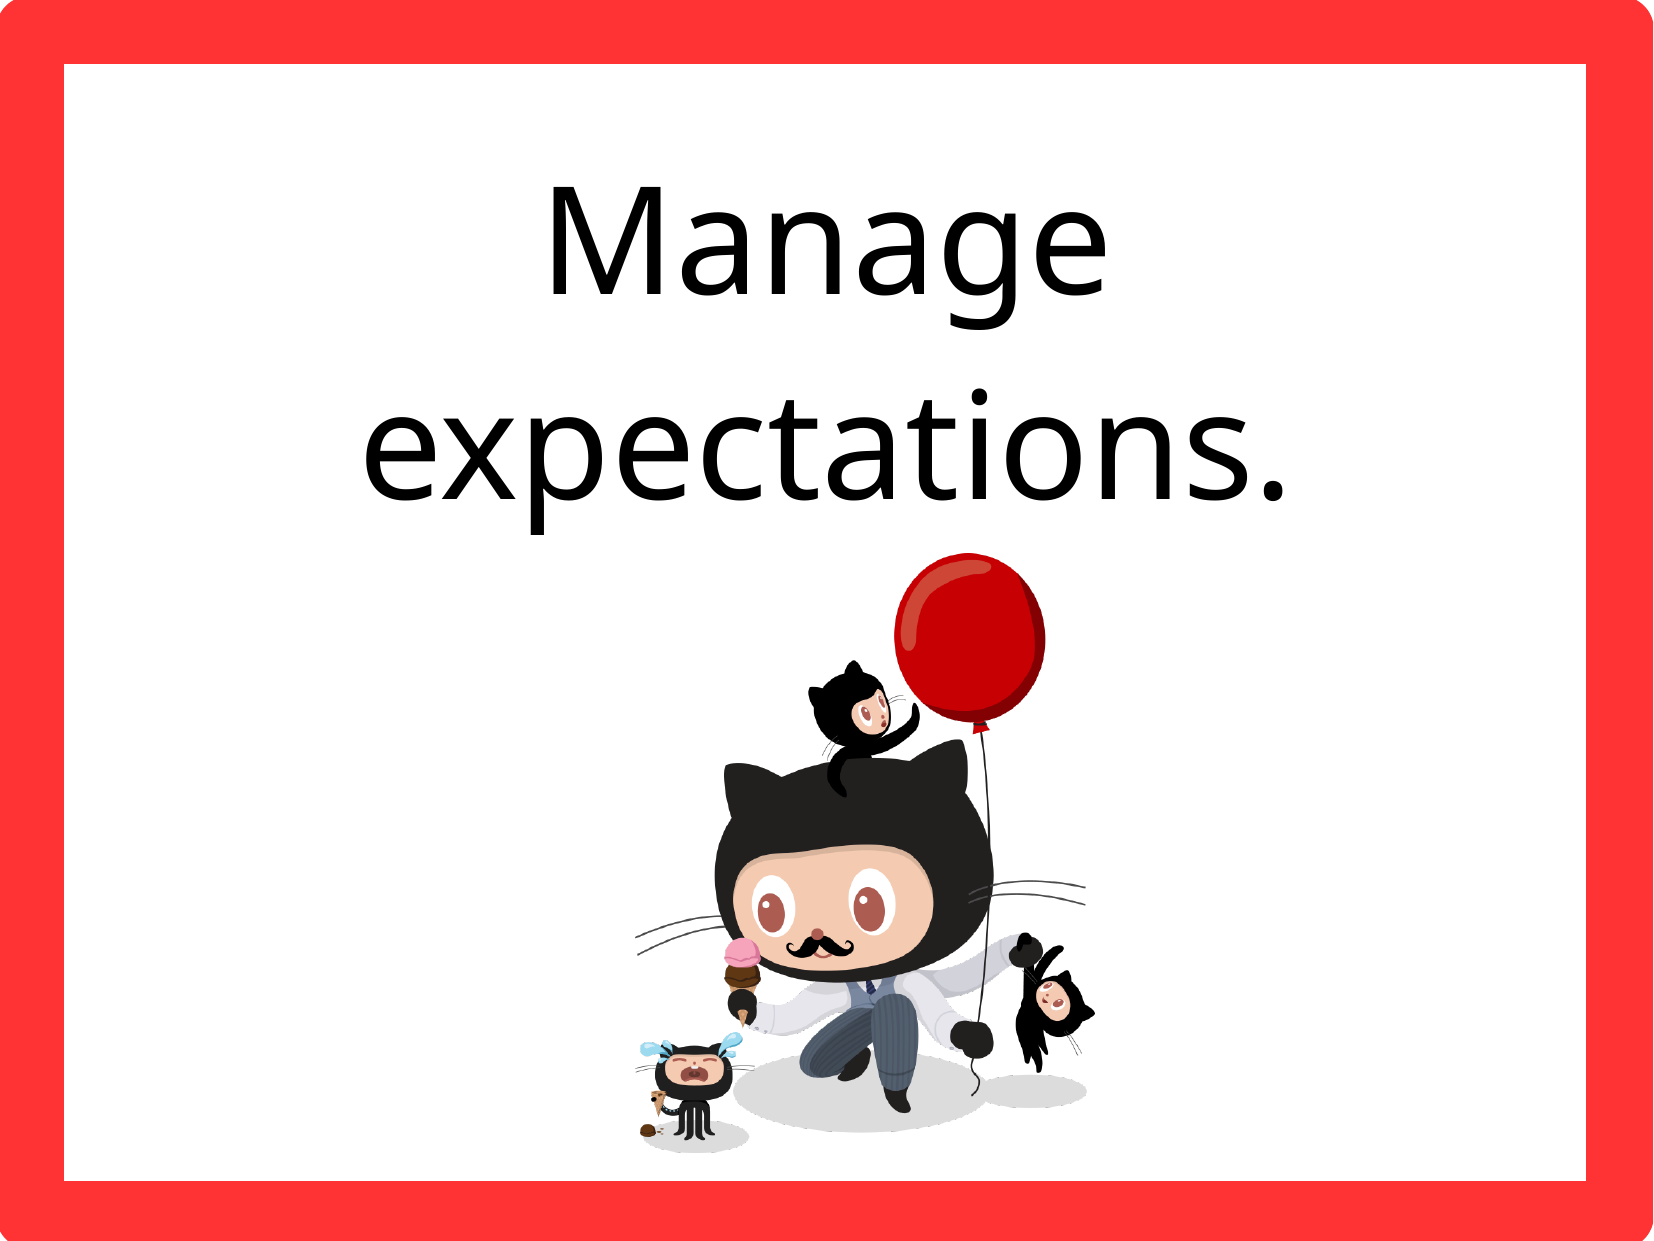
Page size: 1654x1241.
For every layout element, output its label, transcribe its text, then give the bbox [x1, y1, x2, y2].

picture [552, 539, 1178, 1166]
title Manage expectations. [82, 116, 1571, 562]
